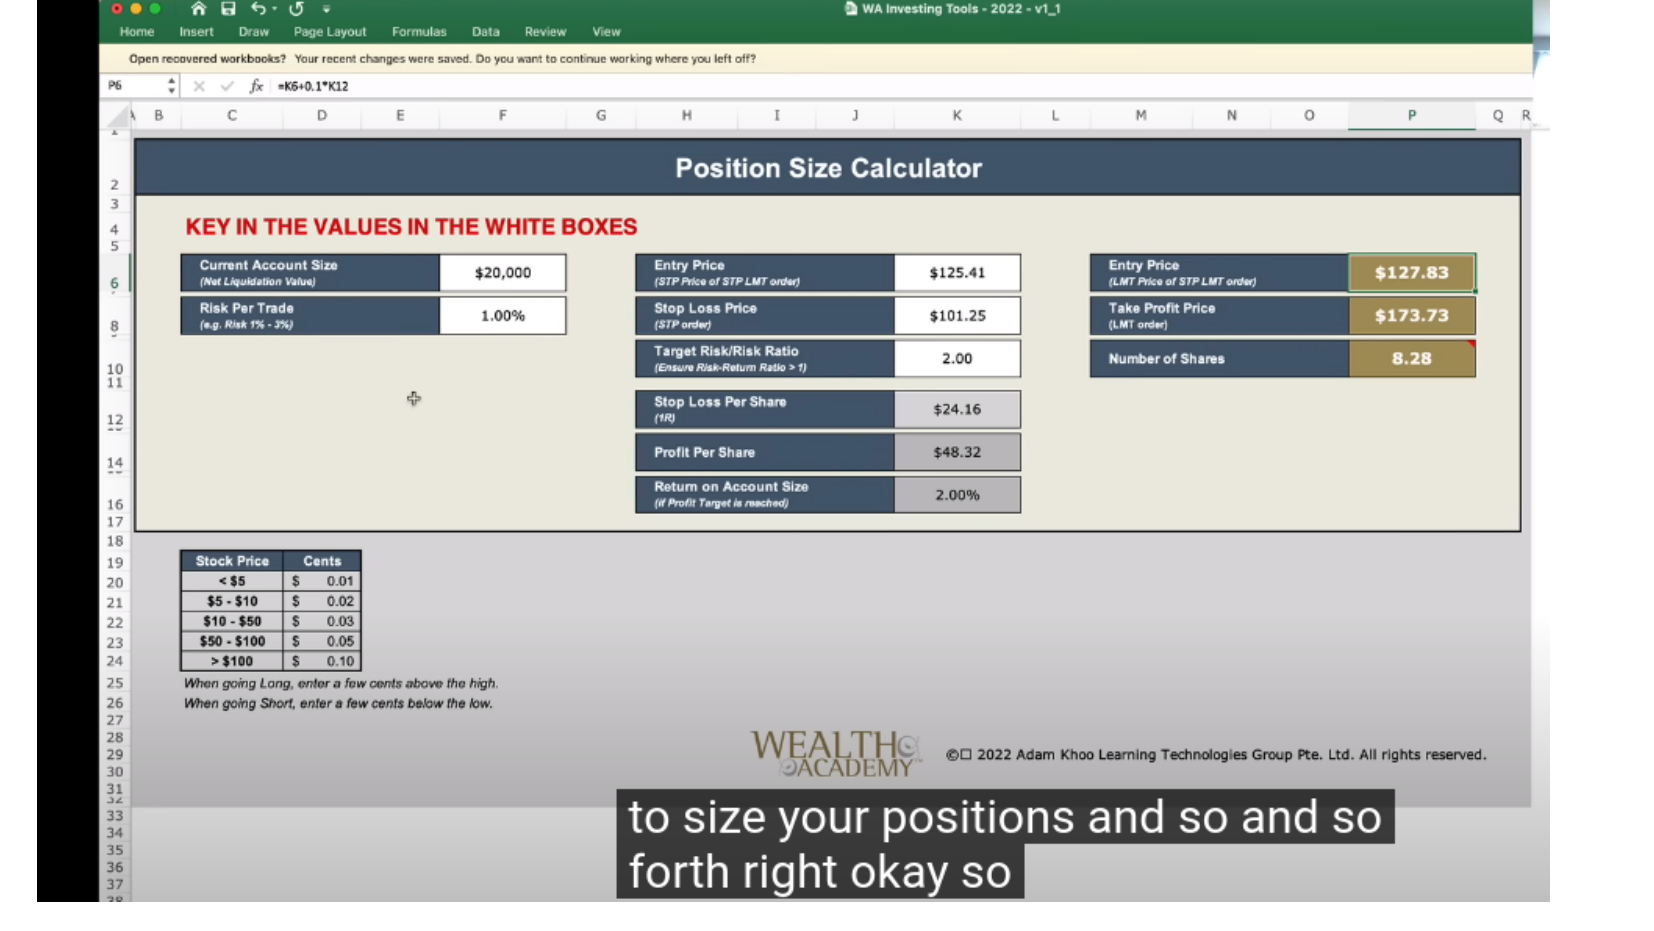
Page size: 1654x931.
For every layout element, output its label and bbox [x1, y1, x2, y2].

picture [37, 0, 1550, 902]
